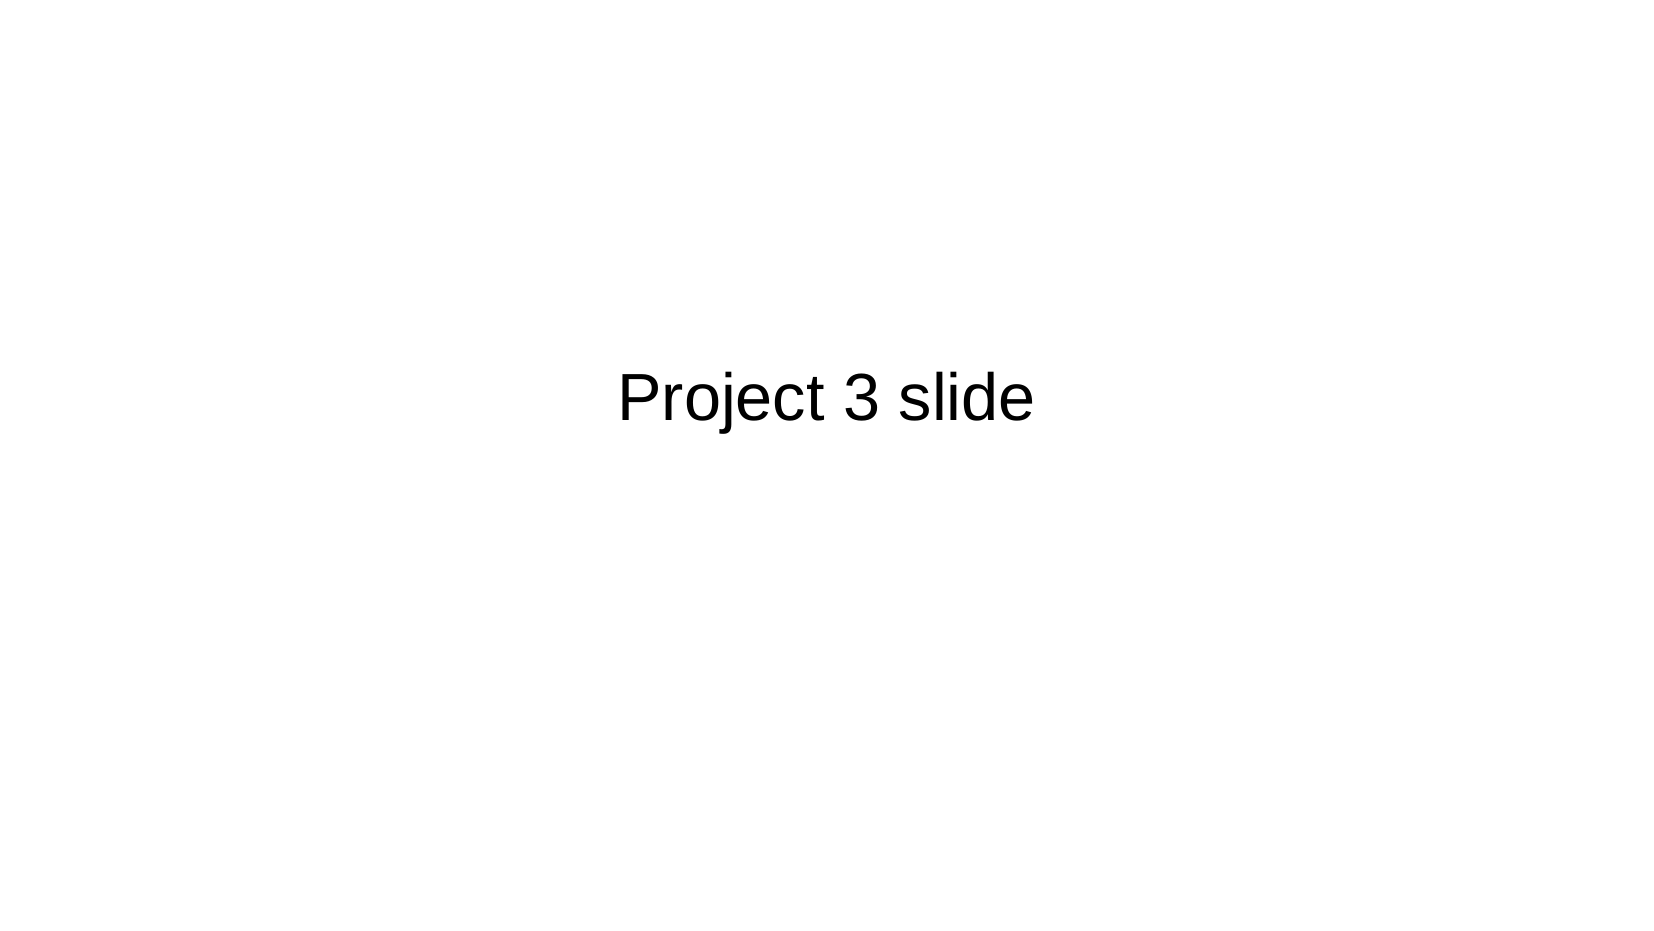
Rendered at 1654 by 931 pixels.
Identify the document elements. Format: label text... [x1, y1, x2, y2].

subtitle Project 3 slide [82, 37, 1571, 758]
